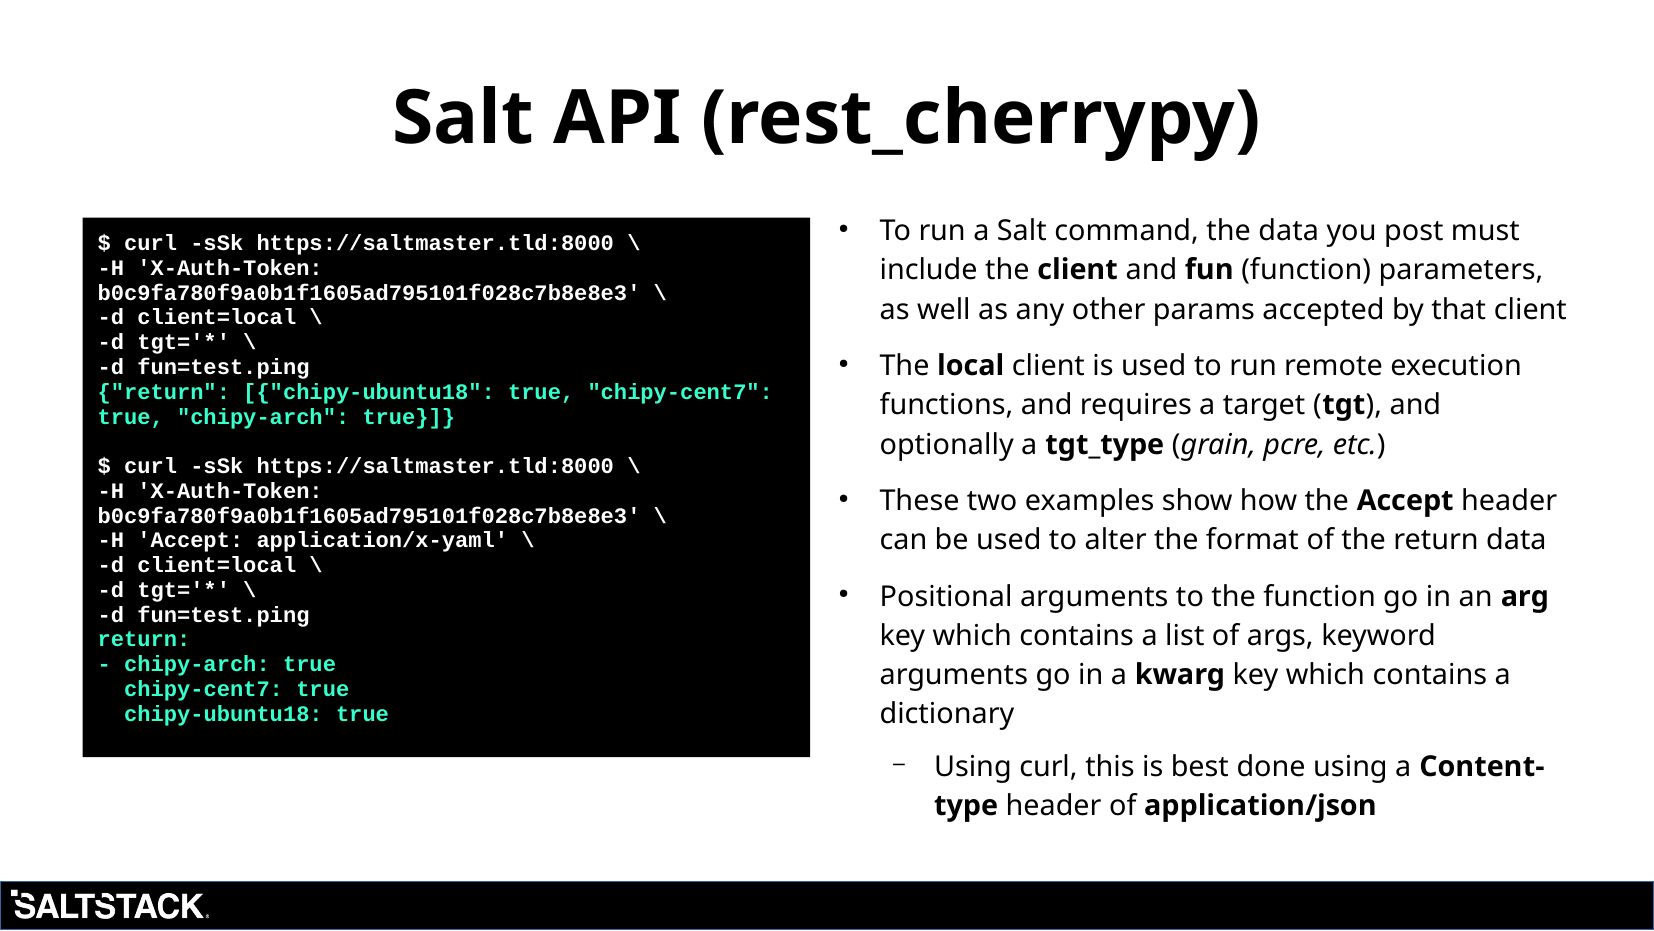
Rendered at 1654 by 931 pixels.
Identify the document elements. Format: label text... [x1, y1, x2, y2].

title Salt API (rest_cherrypy) [82, 37, 1571, 193]
text_box [209, 881, 1654, 930]
picture [11, 873, 209, 931]
list To run a Salt command, the data you post must include the client and fun (function) parameters, as well as any other params accepted by that client The local client is used to run remote execution functions, and requires a target (tgt), and optionally a tgt_type (grain, pcre, etc.) These two examples show how the Accept header can be used to alter the format of the return data Positional arguments to the function go in an arg key which contains a list of args, keyword arguments go in a kwarg key which contains a dictionary Using curl, this is best done using a Content-type header of application/json [825, 210, 1572, 848]
list $ curl -sSk https://saltmaster.tld:8000 \ -H 'X-Auth-Token: b0c9fa780f9a0b1f1605ad795101f028c7b8e8e3' \ -d client=local \ -d tgt='*' \ -d fun=test.ping {"return": [{"chipy-ubuntu18": true, "chipy-cent7": true, "chipy-arch": true}]} $ curl -sSk https://saltmaster.tld:8000 \ -H 'X-Auth-Token: b0c9fa780f9a0b1f1605ad795101f028c7b8e8e3' \ -H 'Accept: application/x-yaml' \ -d client=local \ -d tgt='*' \ -d fun=test.ping return: - chipy-arch: true chipy-cent7: true chipy-ubuntu18: true [82, 217, 811, 758]
text_box [0, 881, 11, 930]
